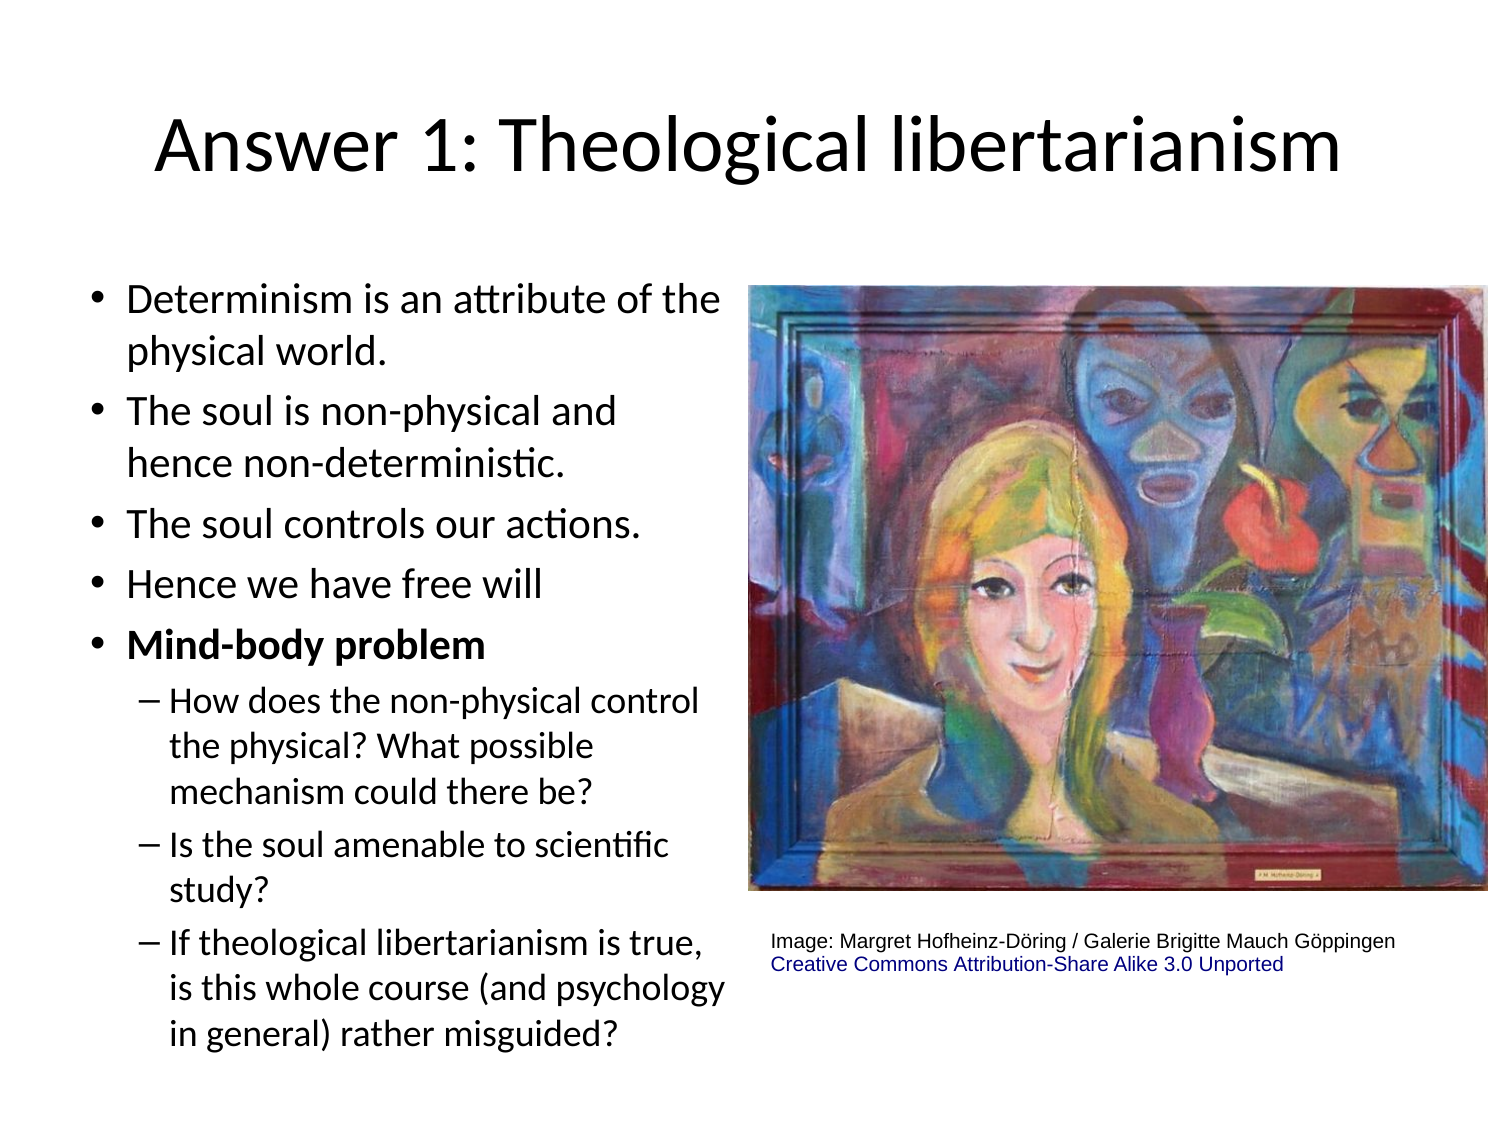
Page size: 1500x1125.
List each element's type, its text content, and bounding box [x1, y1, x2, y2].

title Answer 1: Theological libertarianism [75, 45, 1425, 233]
list Determinism is an attribute of the physical world. The soul is non-physical and hence non-deterministic. The soul controls our actions. Hence we have free will Mind-body problem How does the non-physical control the physical? What possible mechanism could there be? Is the soul amenable to scientific study? If theological libertarianism is true, is this whole course (and psychology in general) rather misguided? [75, 262, 749, 1076]
text_box Image: Margret Hofheinz-Döring / Galerie Brigitte Mauch Göppingen Creative Commons Attribution-Share Alike 3.0 Unported [750, 922, 1477, 1053]
picture [748, 285, 1488, 891]
